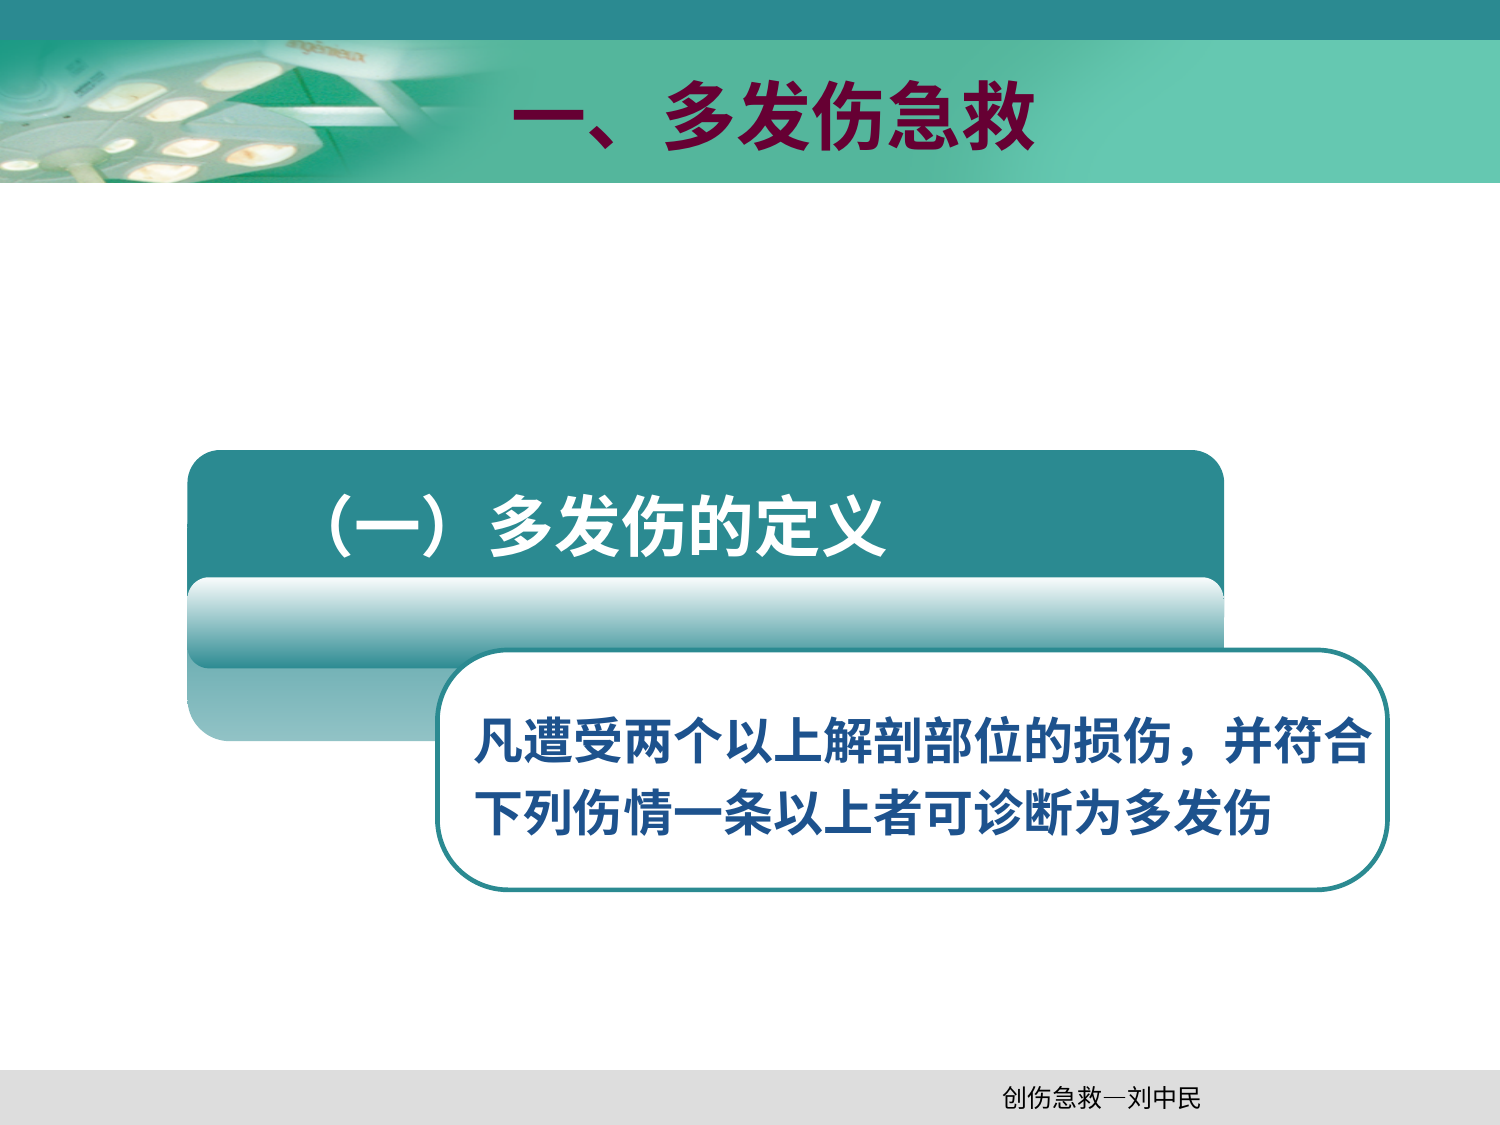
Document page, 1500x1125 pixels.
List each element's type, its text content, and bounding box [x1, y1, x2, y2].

text_box 创伤急救—刘中民 [987, 1074, 1463, 1125]
title 一、多发伤急救 [87, 62, 1461, 155]
text_box [187, 450, 1225, 742]
text_box （一）多发伤的定义 [272, 477, 942, 573]
text_box 凡遭受两个以上解剖部位的损伤，并符合 下列伤情一条以上者可诊断为多发伤 [437, 649, 1388, 890]
